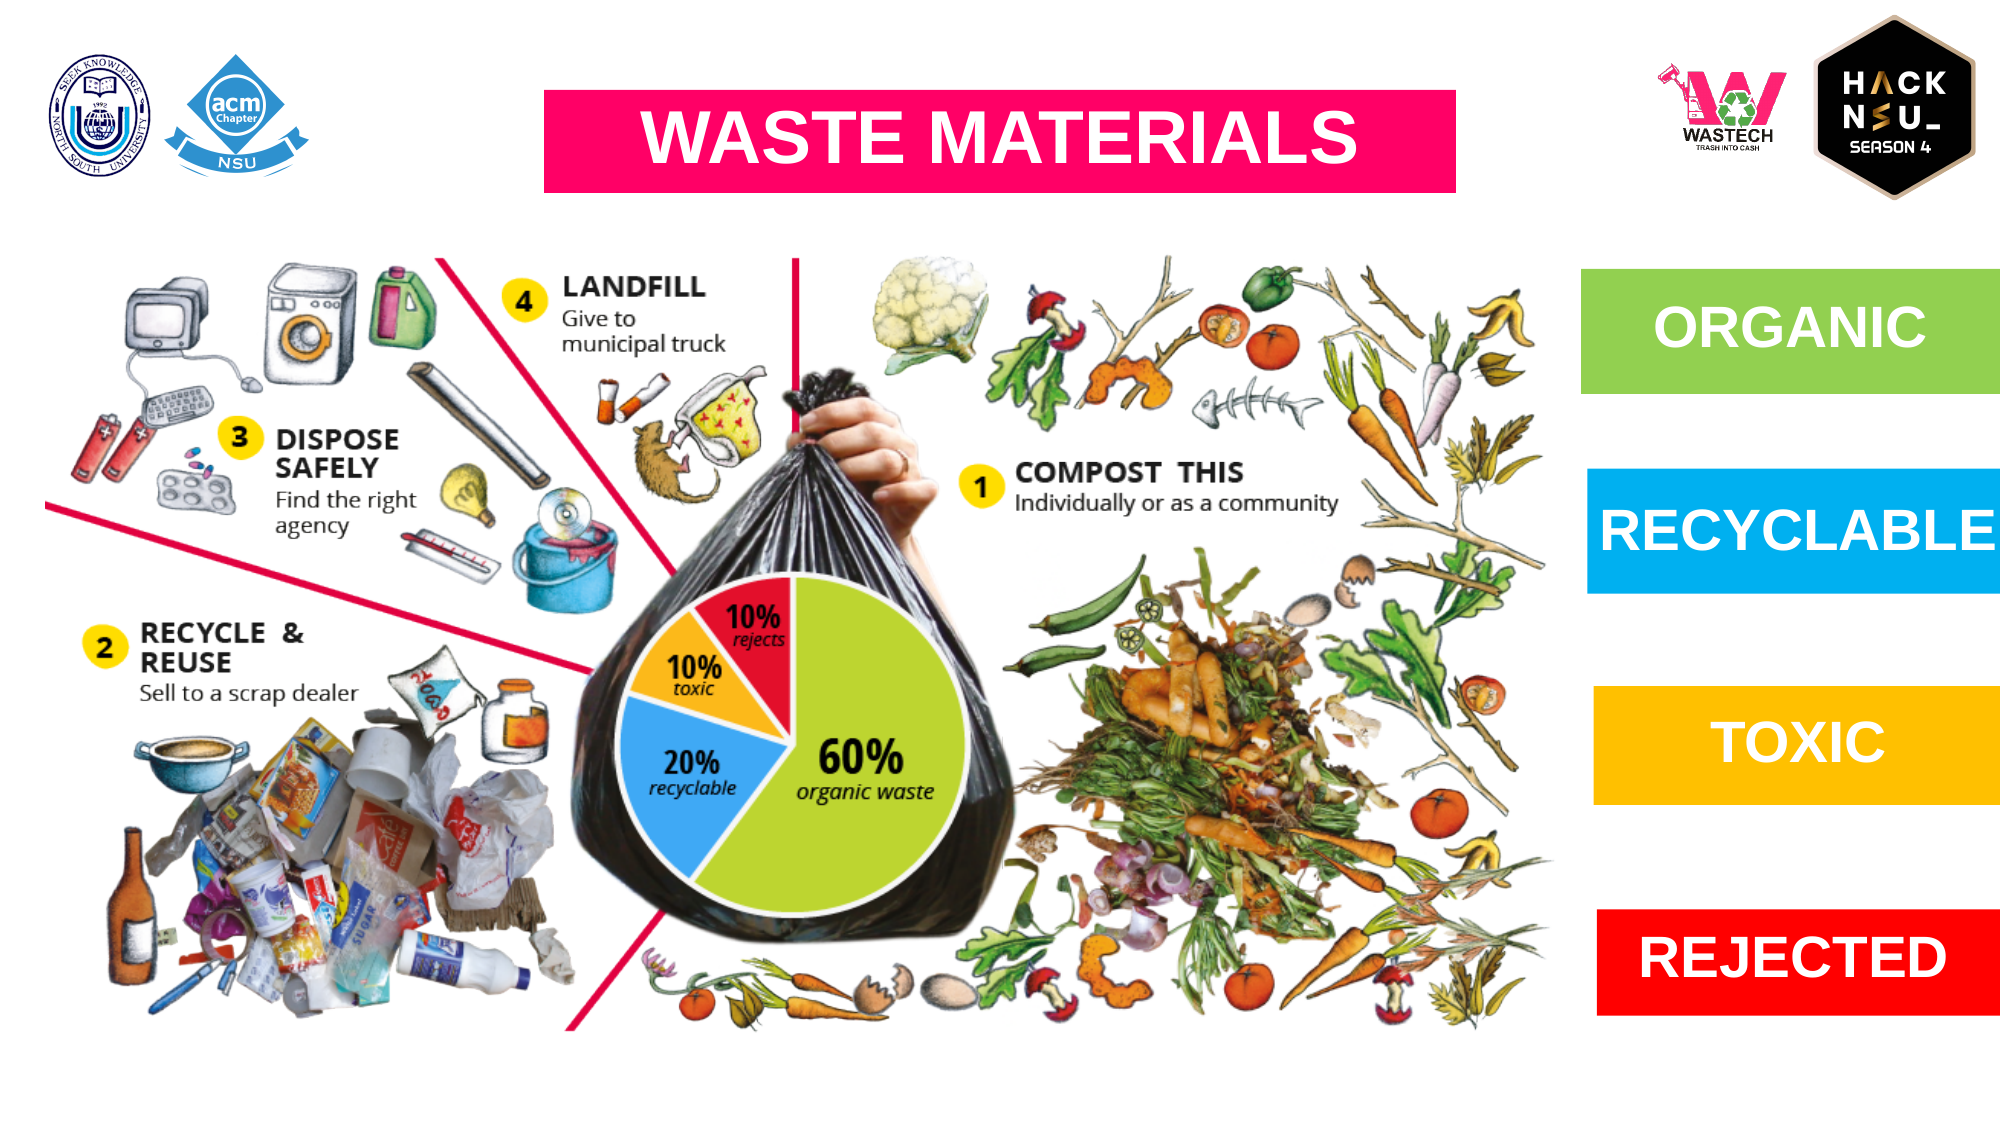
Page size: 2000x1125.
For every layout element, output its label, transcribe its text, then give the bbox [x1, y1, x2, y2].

text_box [1593, 686, 2000, 805]
text_box REJECTED [1641, 917, 1947, 1004]
text_box WASTE MATERIALS [544, 89, 1456, 193]
picture [1642, 2, 2000, 213]
text_box RECYCLABLE [1630, 490, 1966, 577]
text_box [1596, 909, 2000, 1016]
text_box [1581, 268, 2000, 394]
text_box TOXIC [1648, 702, 1948, 789]
text_box [1587, 468, 2000, 594]
picture [164, 54, 309, 177]
picture [41, 54, 157, 177]
picture [45, 239, 1556, 1058]
text_box ORGANIC [1627, 287, 1954, 374]
